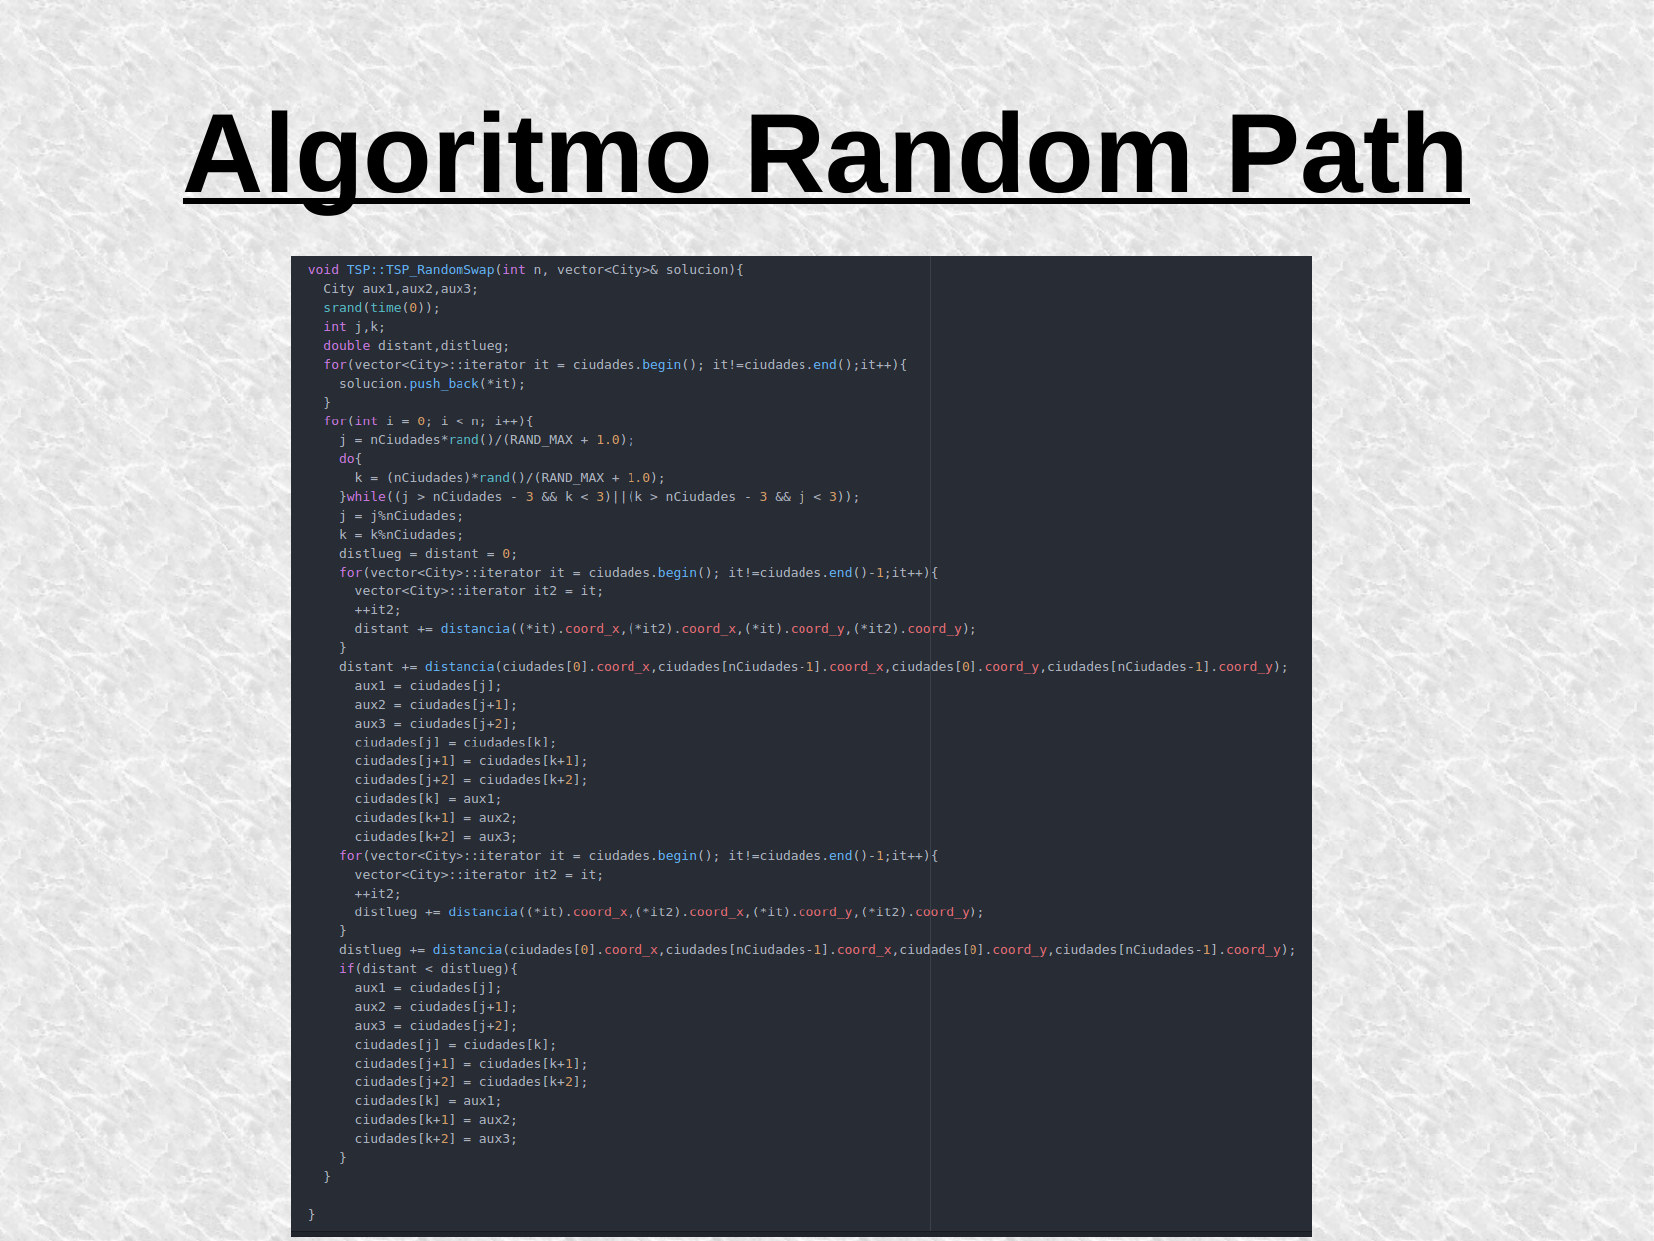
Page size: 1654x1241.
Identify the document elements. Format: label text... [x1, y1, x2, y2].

picture [0, 0, 1654, 1241]
title Algoritmo Random Path [82, 49, 1571, 257]
